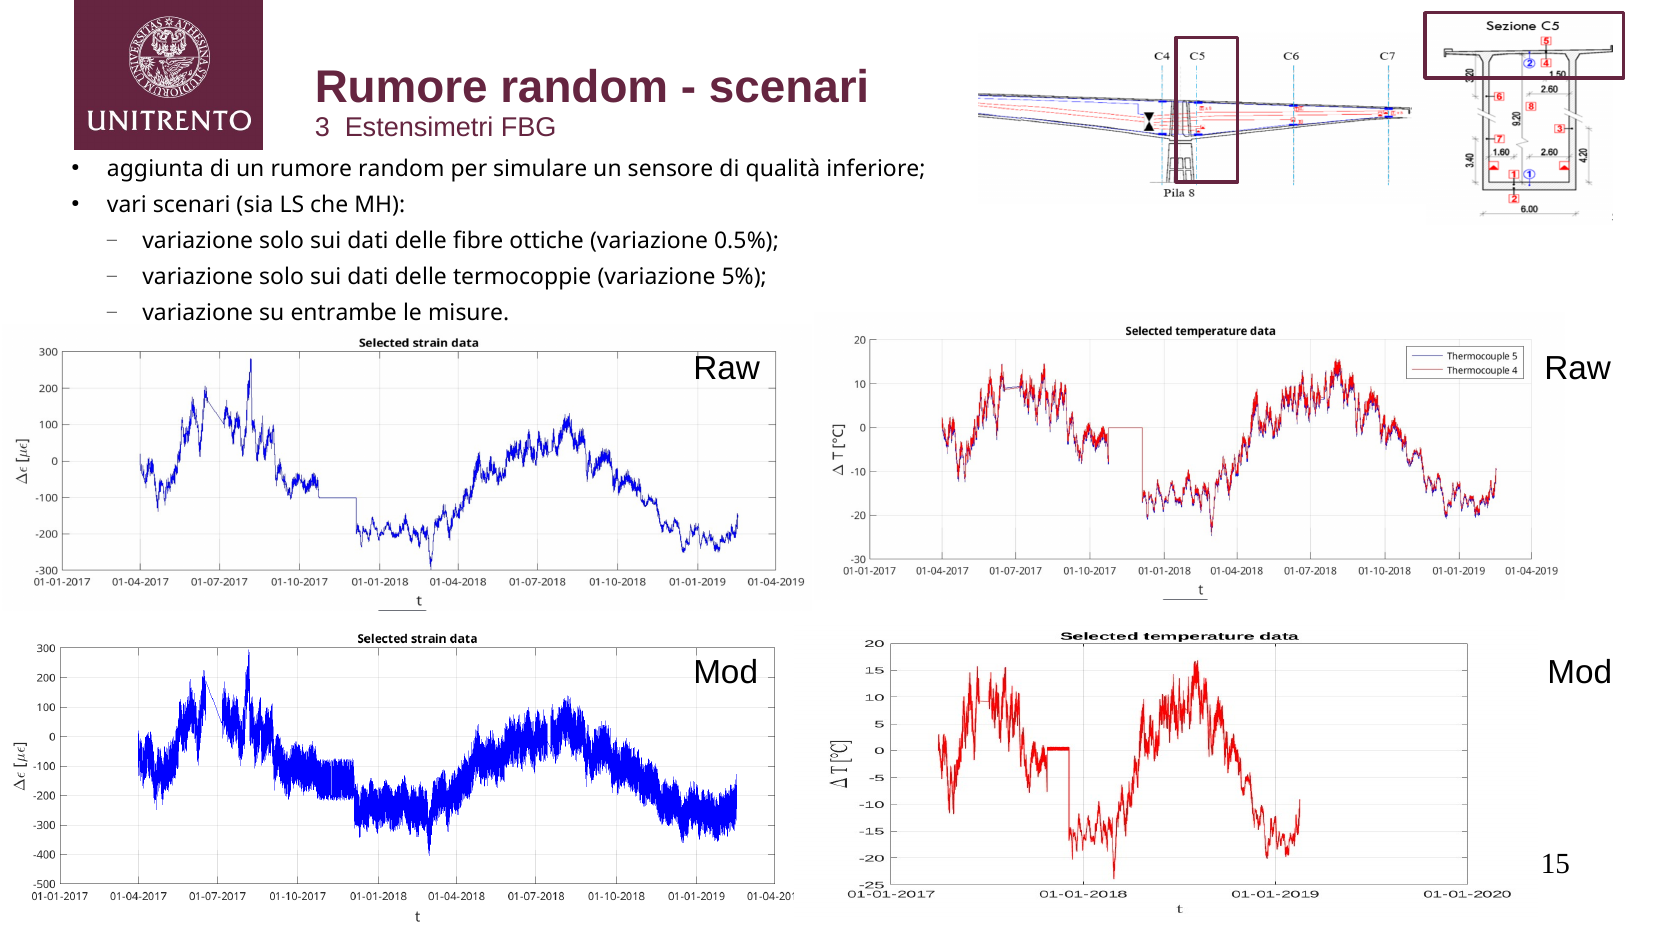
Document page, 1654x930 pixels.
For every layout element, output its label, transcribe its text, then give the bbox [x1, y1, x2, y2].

text_box Mod [678, 646, 783, 736]
text_box [1425, 12, 1624, 79]
text_box Mod [1538, 646, 1638, 736]
text_box Raw [678, 342, 786, 432]
picture [2, 324, 812, 611]
picture [978, 32, 1613, 226]
picture [814, 312, 1565, 600]
picture [12, 621, 1538, 924]
text_box Raw [1529, 342, 1642, 432]
text_box Rumore random - scenari 3 Estensimetri FBG [300, 53, 978, 147]
text_box [1176, 37, 1238, 182]
picture [74, 0, 263, 147]
text_box aggiunta di un rumore random per simulare un sensore di qualità inferiore; vari scenari (sia LS che MH): variazione solo sui dati delle fibre ottiche (variazione 0.5%); variazione solo sui dati delle termocoppie (variazione 5%); variazione su entrambe le misure. [71, 147, 1166, 328]
